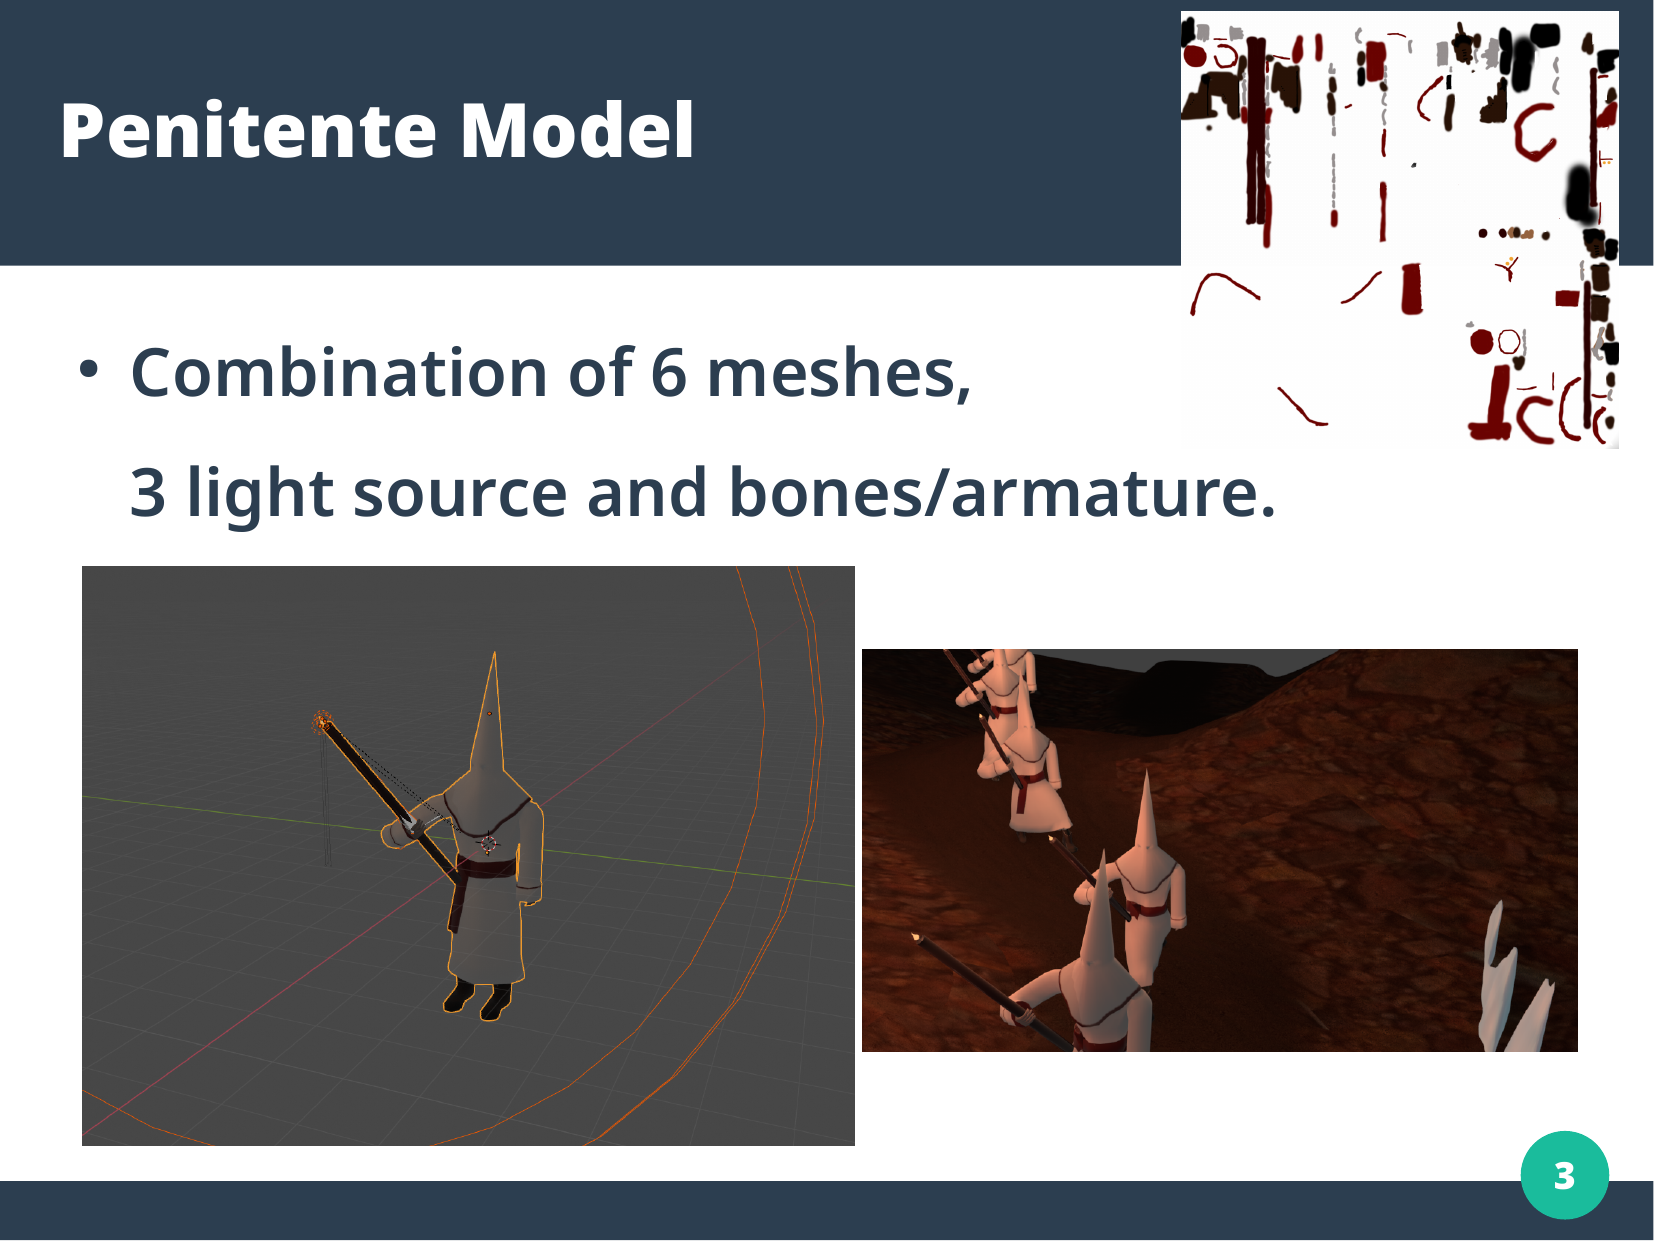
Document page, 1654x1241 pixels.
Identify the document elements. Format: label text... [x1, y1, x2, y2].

picture [1181, 11, 1619, 449]
picture [862, 649, 1578, 1052]
picture [82, 566, 855, 1146]
title Penitente Model [59, 49, 1181, 207]
list Combination of 6 meshes, 3 light source and bones/armature. [59, 324, 1595, 1152]
